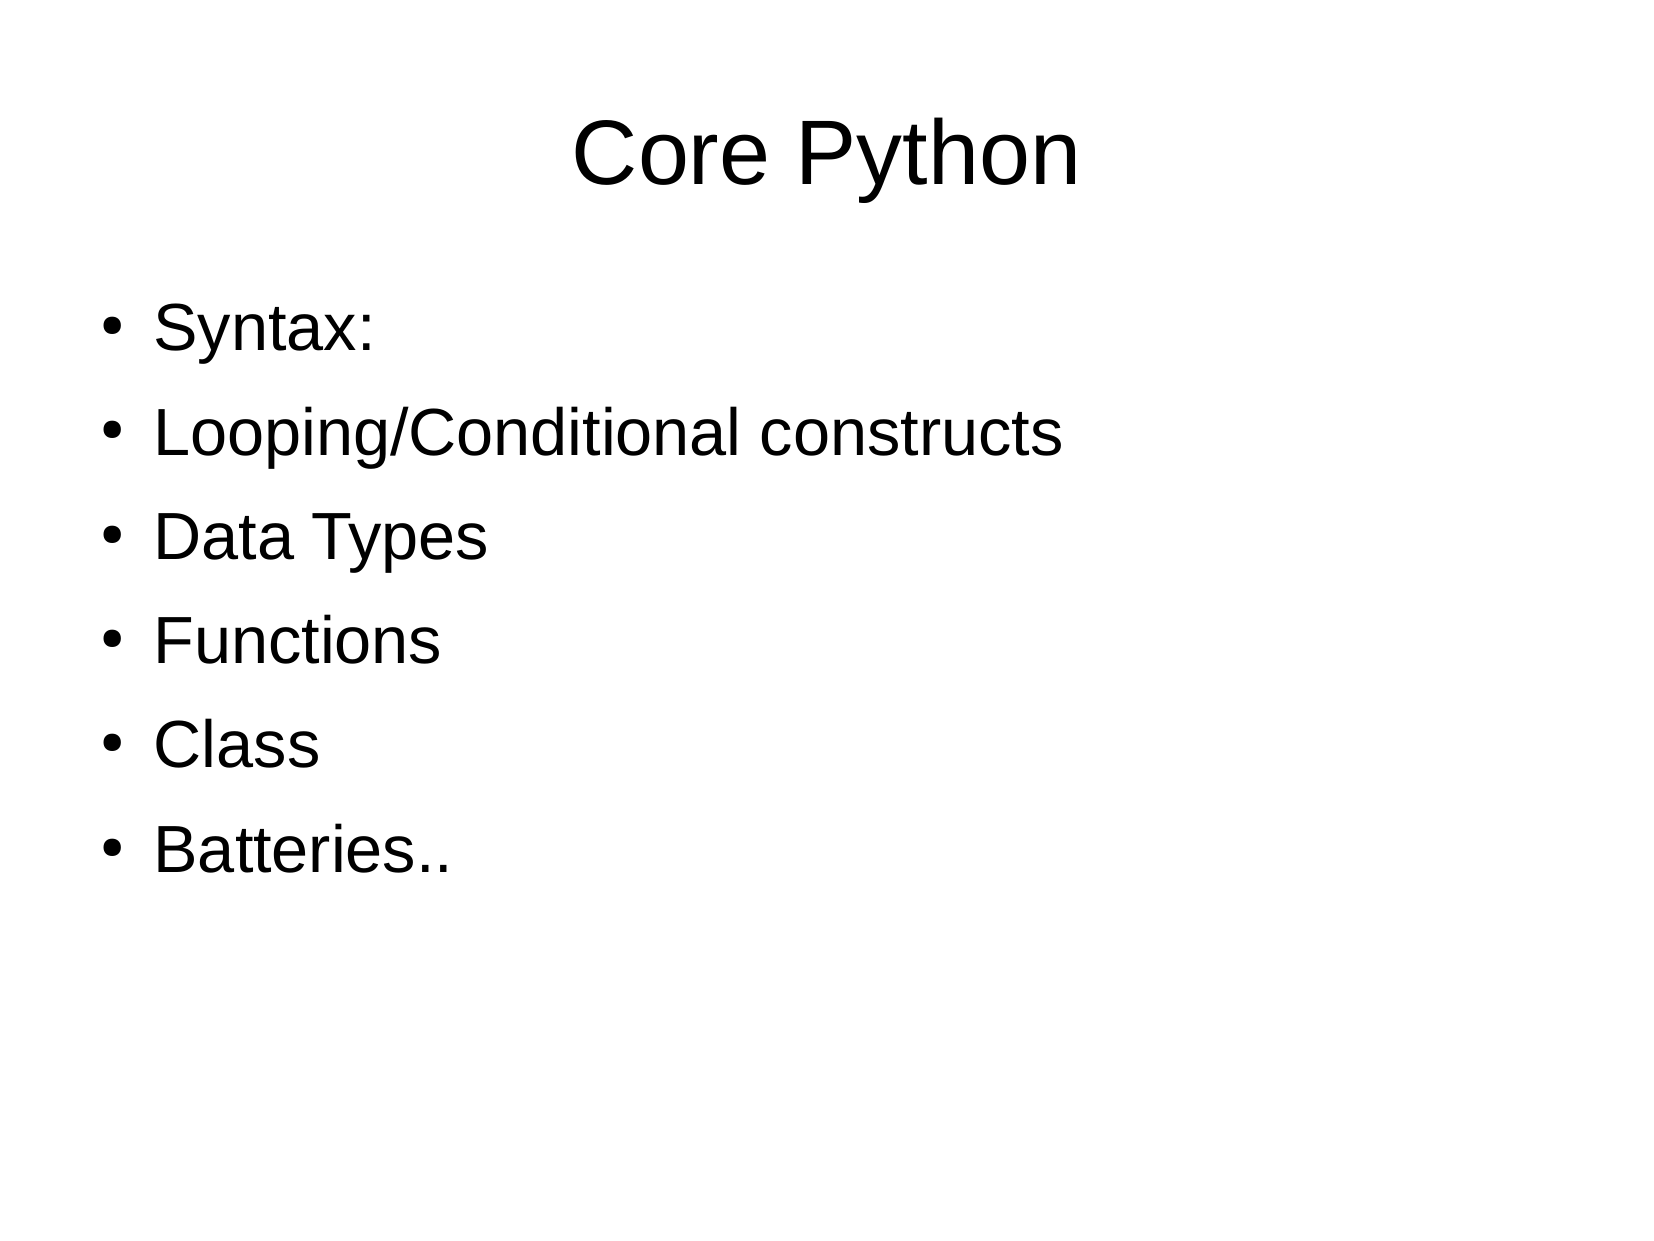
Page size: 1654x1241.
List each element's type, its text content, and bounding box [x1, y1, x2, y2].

title Core Python [82, 49, 1571, 257]
list Syntax: Looping/Conditional constructs Data Types Functions Class Batteries.. [82, 290, 1571, 1109]
